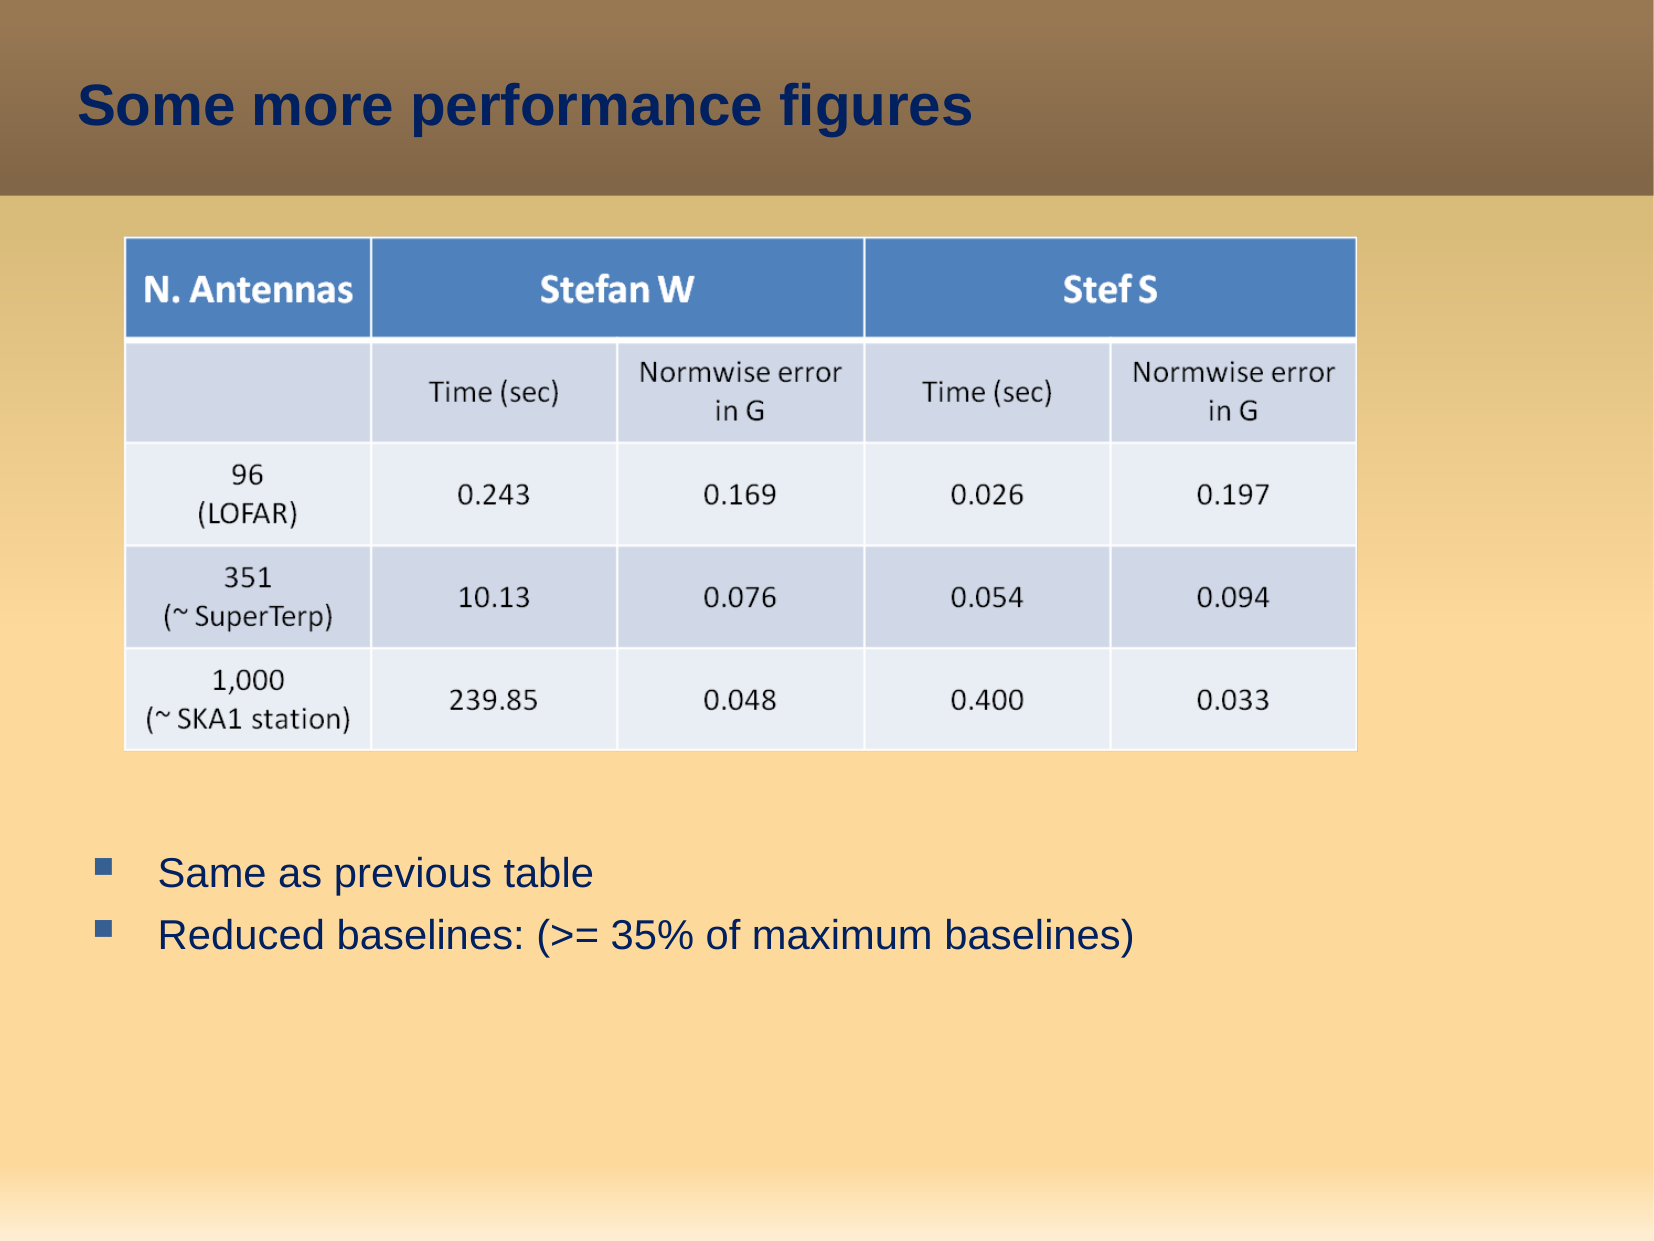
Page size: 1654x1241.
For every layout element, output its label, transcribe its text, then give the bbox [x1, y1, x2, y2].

title Some more performance figures [62, 37, 1551, 168]
picture [0, 0, 1654, 1241]
list Same as previous table Reduced baselines: (>= 35% of maximum baselines) [77, 337, 1538, 1030]
